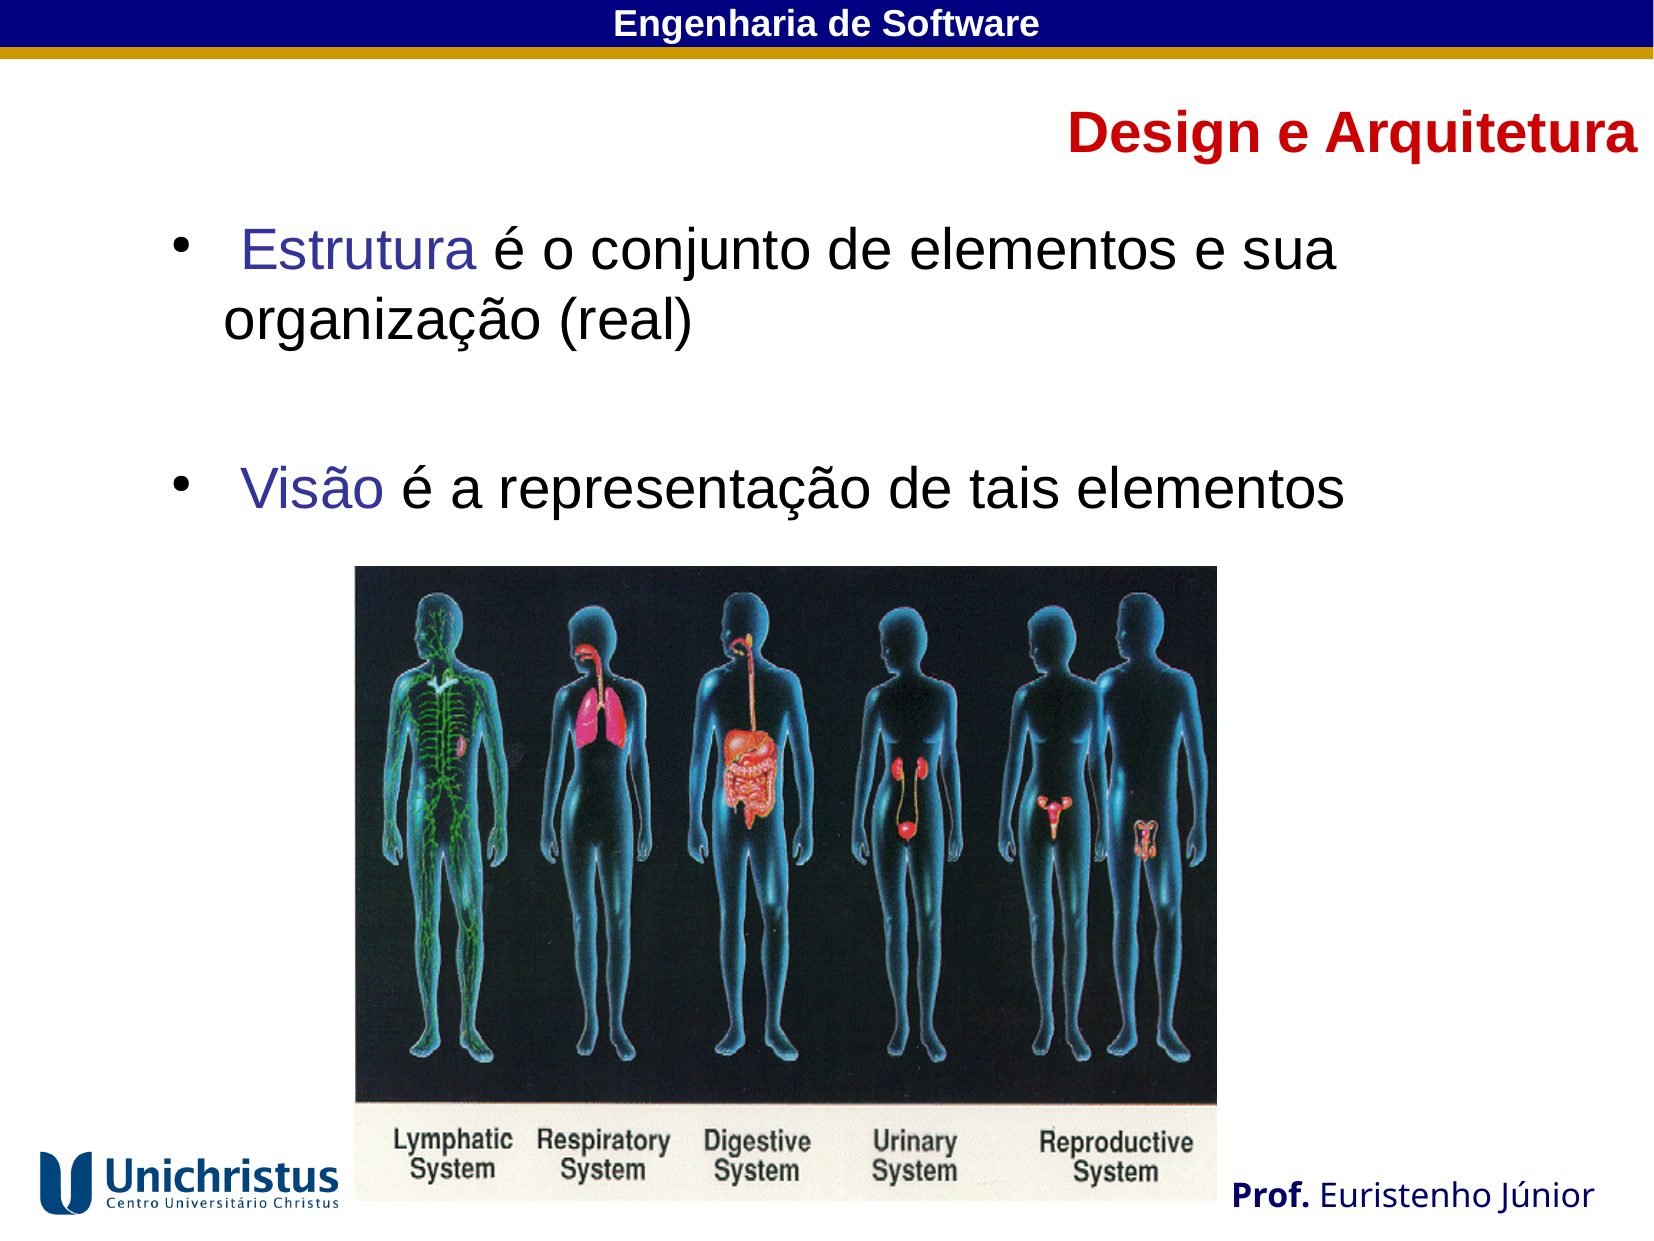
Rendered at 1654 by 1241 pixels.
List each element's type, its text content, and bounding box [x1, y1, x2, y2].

text_box Prof. Euristenho Júnior [1216, 1163, 1654, 1224]
text_box Estrutura é o conjunto de elementos e sua organização (real) Visão é a representação de tais elementos [138, 203, 1489, 530]
text_box Engenharia de Software [0, 0, 1654, 47]
text_box Design e Arquitetura [1052, 92, 1654, 173]
text_box [0, 47, 1654, 60]
picture [354, 566, 1217, 1201]
picture [35, 1148, 343, 1217]
